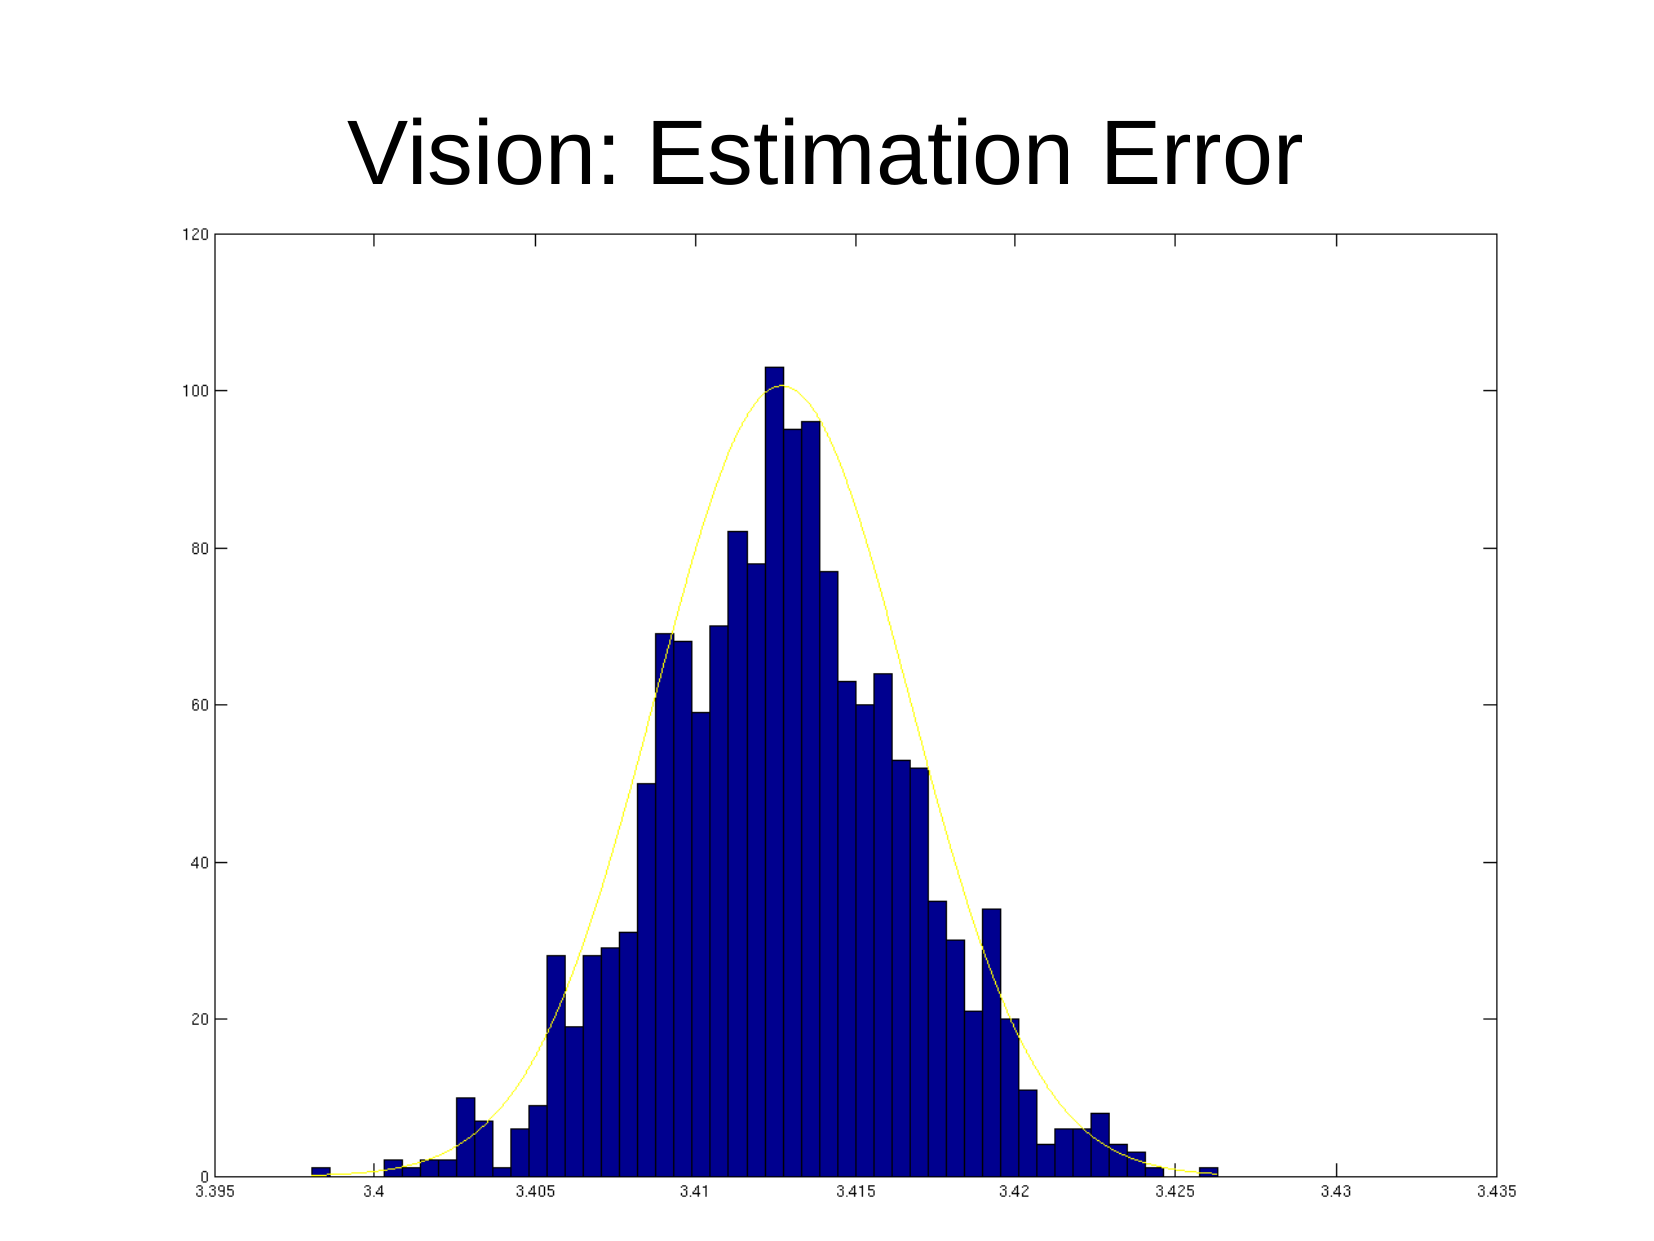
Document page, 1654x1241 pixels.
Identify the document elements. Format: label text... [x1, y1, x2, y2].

title Vision: Estimation Error [82, 49, 1571, 257]
picture [0, 147, 1654, 1241]
